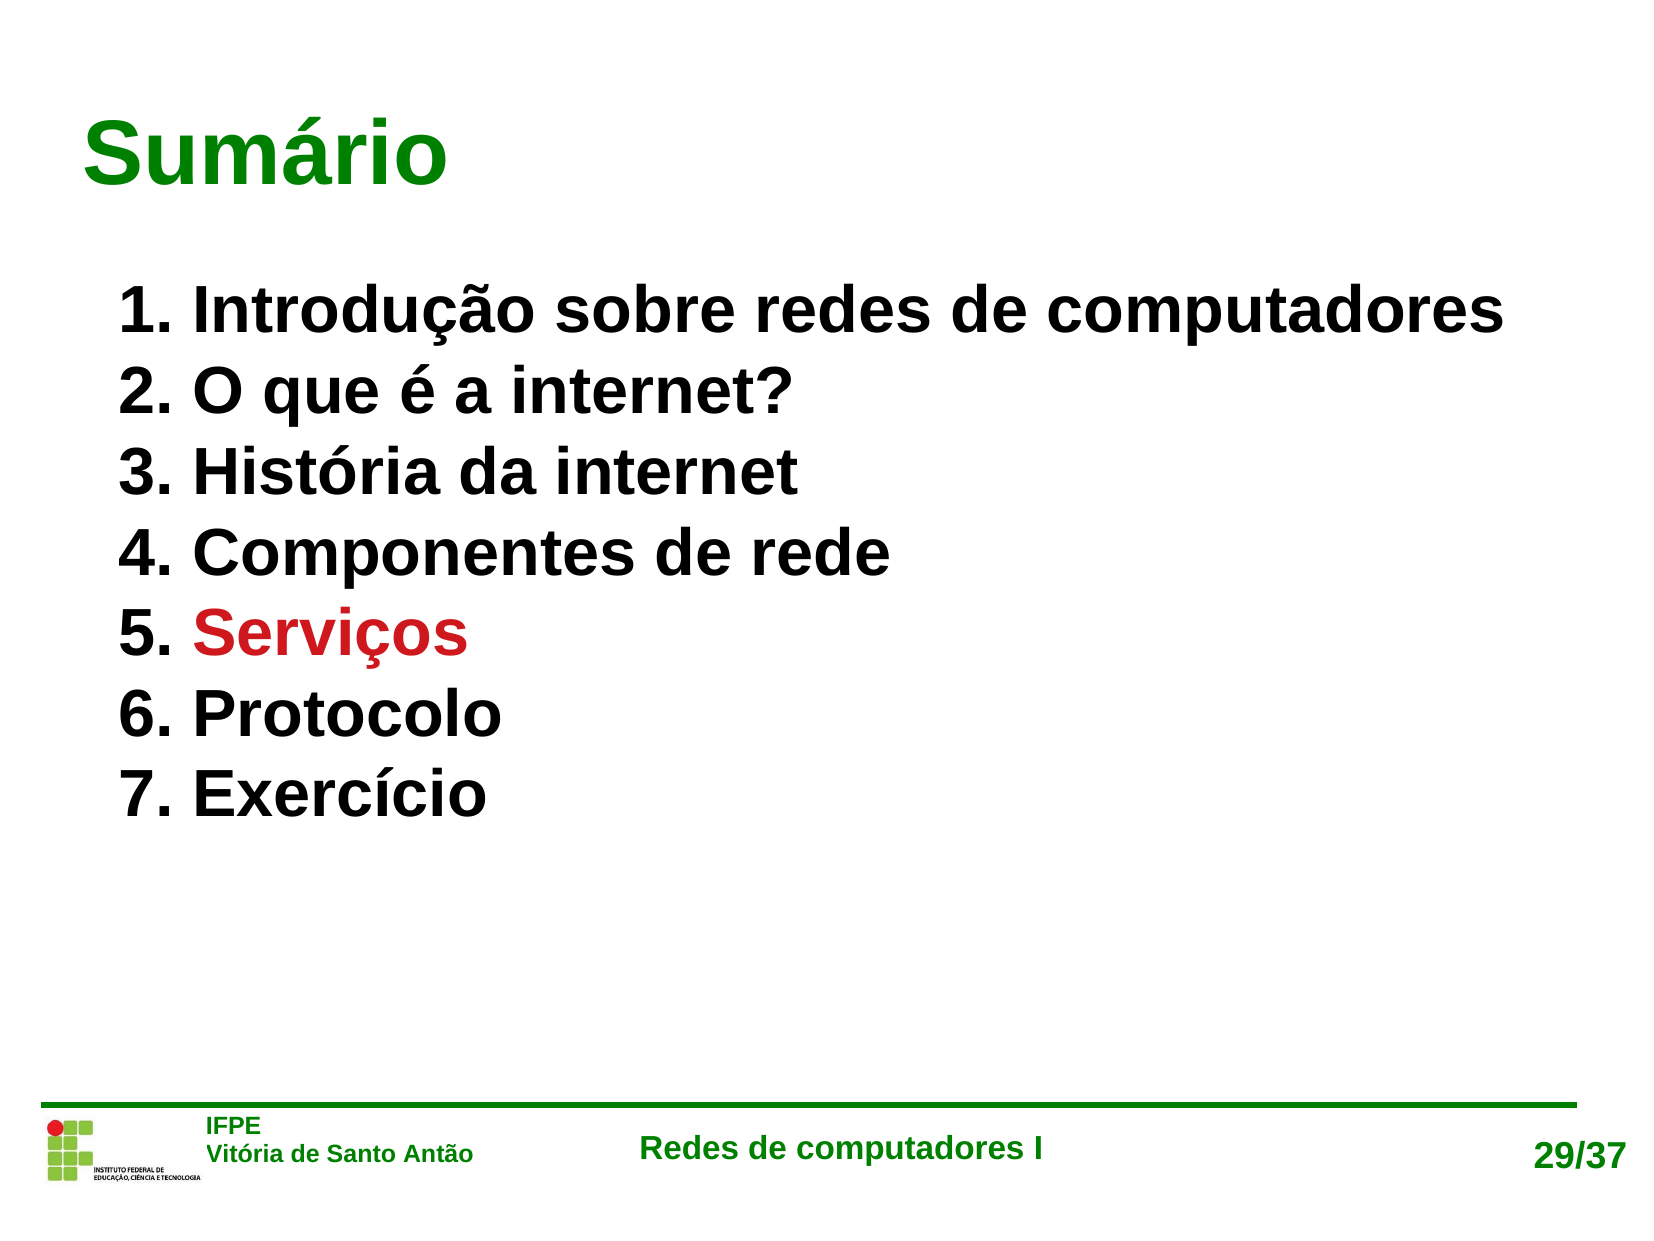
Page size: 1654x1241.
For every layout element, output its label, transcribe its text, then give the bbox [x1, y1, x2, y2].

title Sumário [82, 49, 1571, 257]
picture [39, 1111, 207, 1191]
list Introdução sobre redes de computadores O que é a internet? História da internet Componentes de rede Serviços Protocolo Exercício [82, 272, 1571, 1091]
